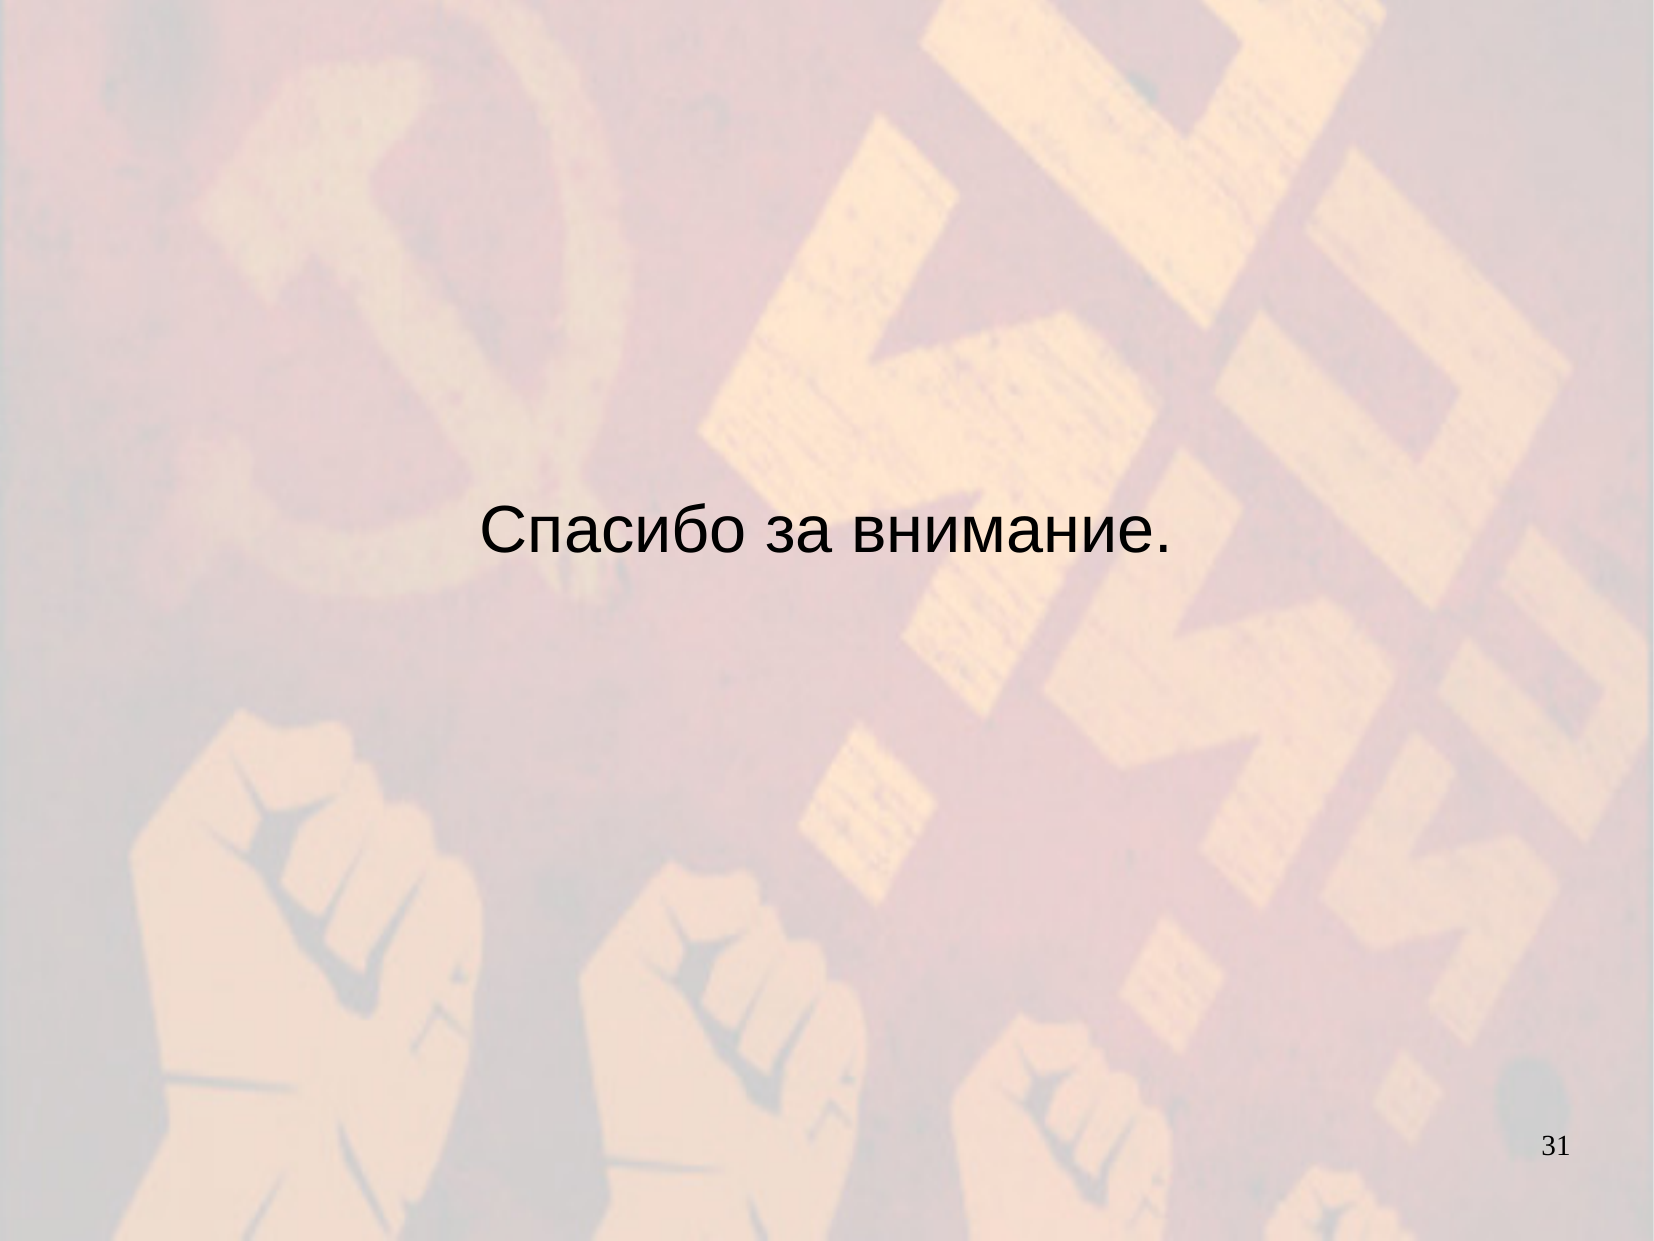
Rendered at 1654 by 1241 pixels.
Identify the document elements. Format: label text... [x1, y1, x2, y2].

picture [0, 0, 1654, 1241]
subtitle Спасибо за внимание. [82, 49, 1571, 1010]
